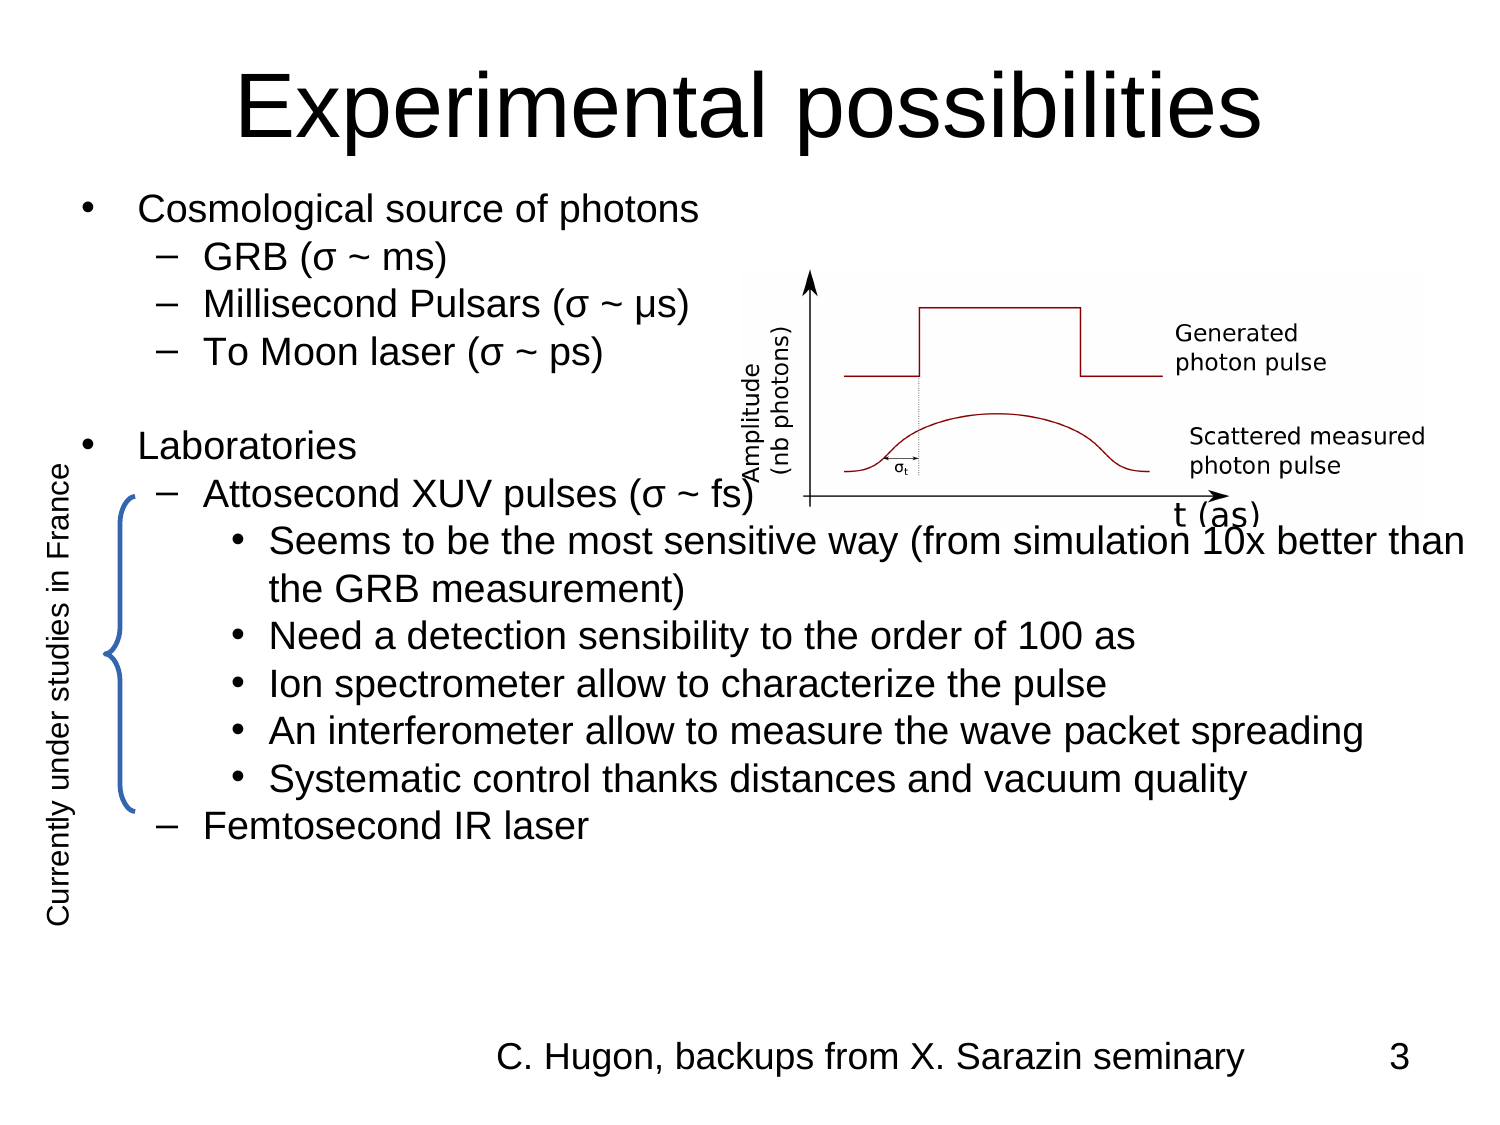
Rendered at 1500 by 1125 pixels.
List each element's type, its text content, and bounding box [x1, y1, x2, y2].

text_box Currently under studies in France [30, 448, 66, 943]
title Experimental possibilities [75, 7, 1426, 175]
text_box Cosmological source of photons GRB (σ ~ ms) Millisecond Pulsars (σ ~ μs) To Moon laser (σ ~ ps) Laboratories Attosecond XUV pulses (σ ~ fs) Seems to be the most sensitive way (from simulation 10x better than the GRB measurement) Need a detection sensibility to the order of 100 as Ion spectrometer allow to characterize the pulse An interferometer allow to measure the wave packet spreading Systematic control thanks distances and vacuum quality Femtosecond IR laser [66, 175, 1500, 1056]
